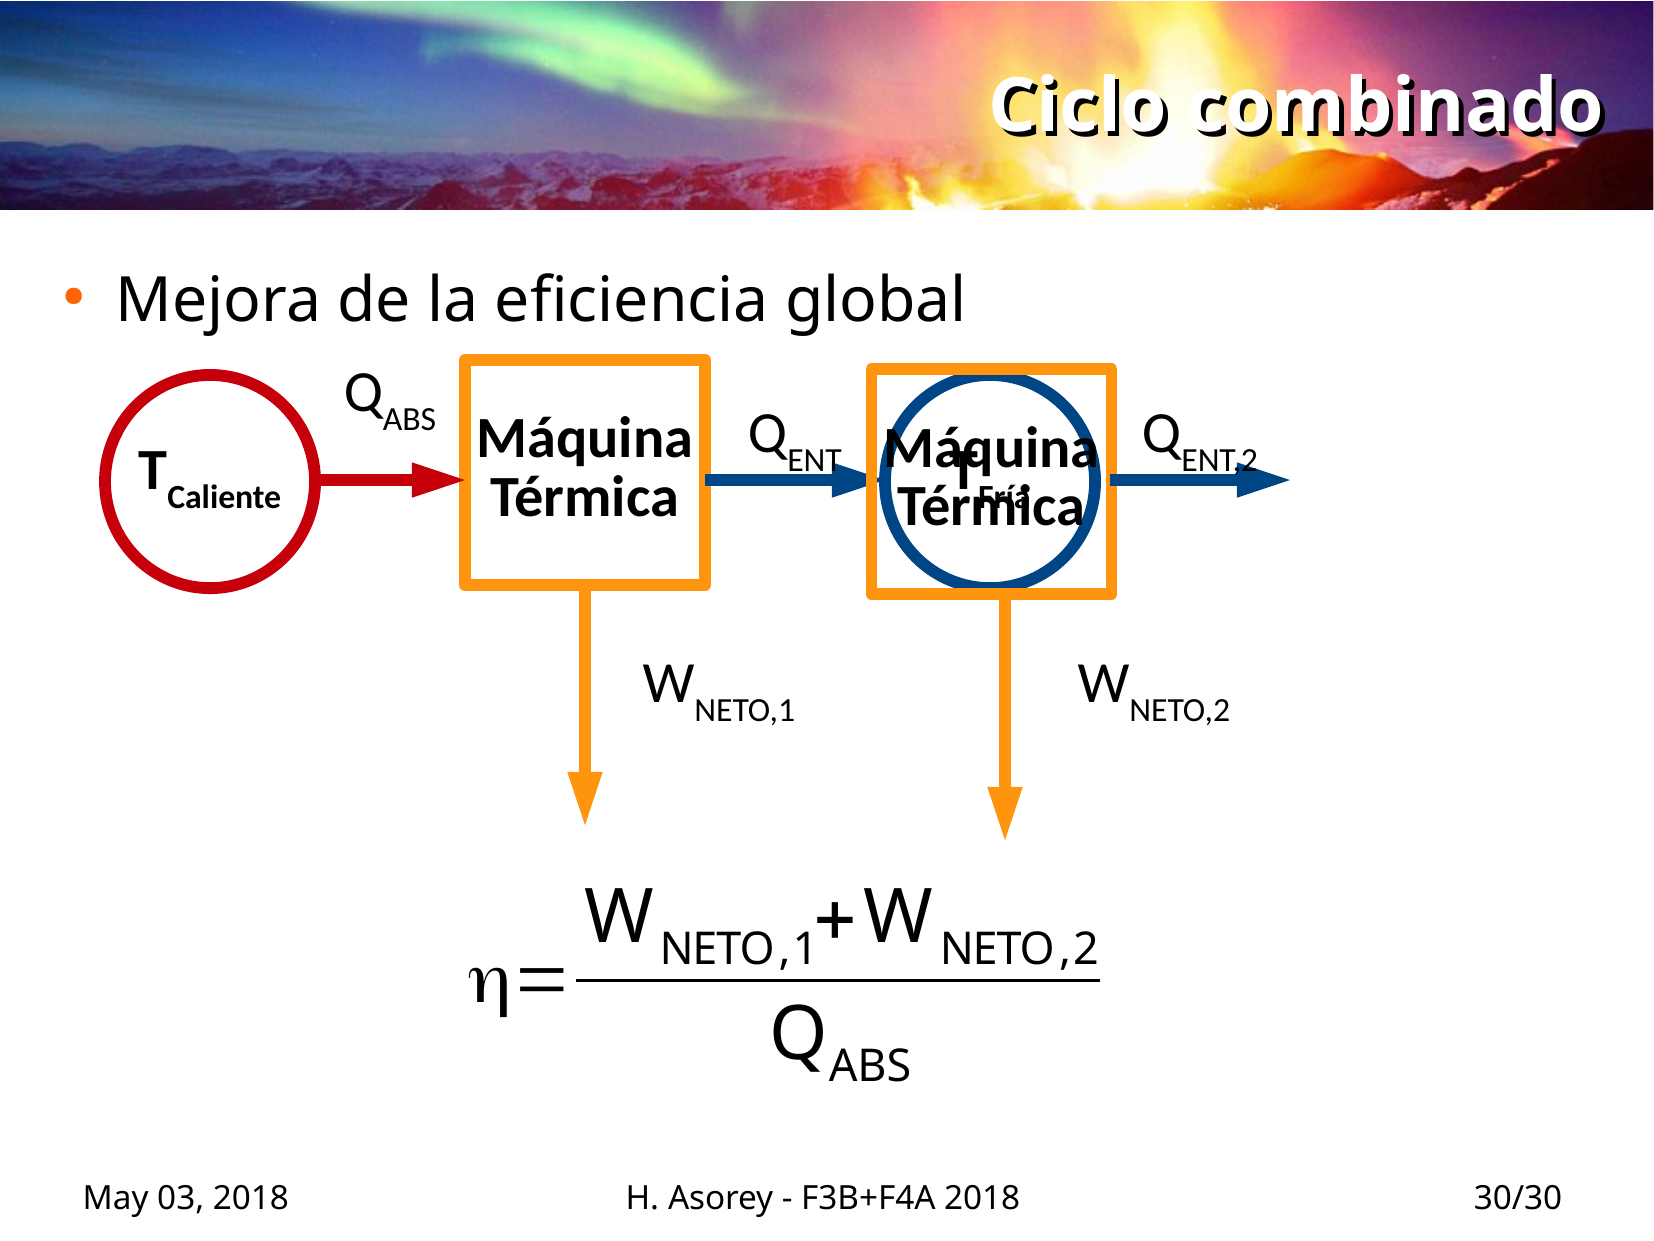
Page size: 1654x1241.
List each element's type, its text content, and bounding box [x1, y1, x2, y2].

list Mejora de la eficiencia global [45, 255, 1606, 1156]
text_box WNETO,2 [1047, 651, 1261, 751]
picture [0, 1, 1654, 210]
title Ciclo combinado [45, 15, 1606, 191]
text_box WNETO,1 [612, 651, 826, 751]
text_box Máquina Térmica [465, 360, 706, 586]
text_box TCaliente [105, 374, 315, 589]
text_box Máquina Térmica [871, 369, 1112, 595]
chart [458, 870, 1111, 1092]
